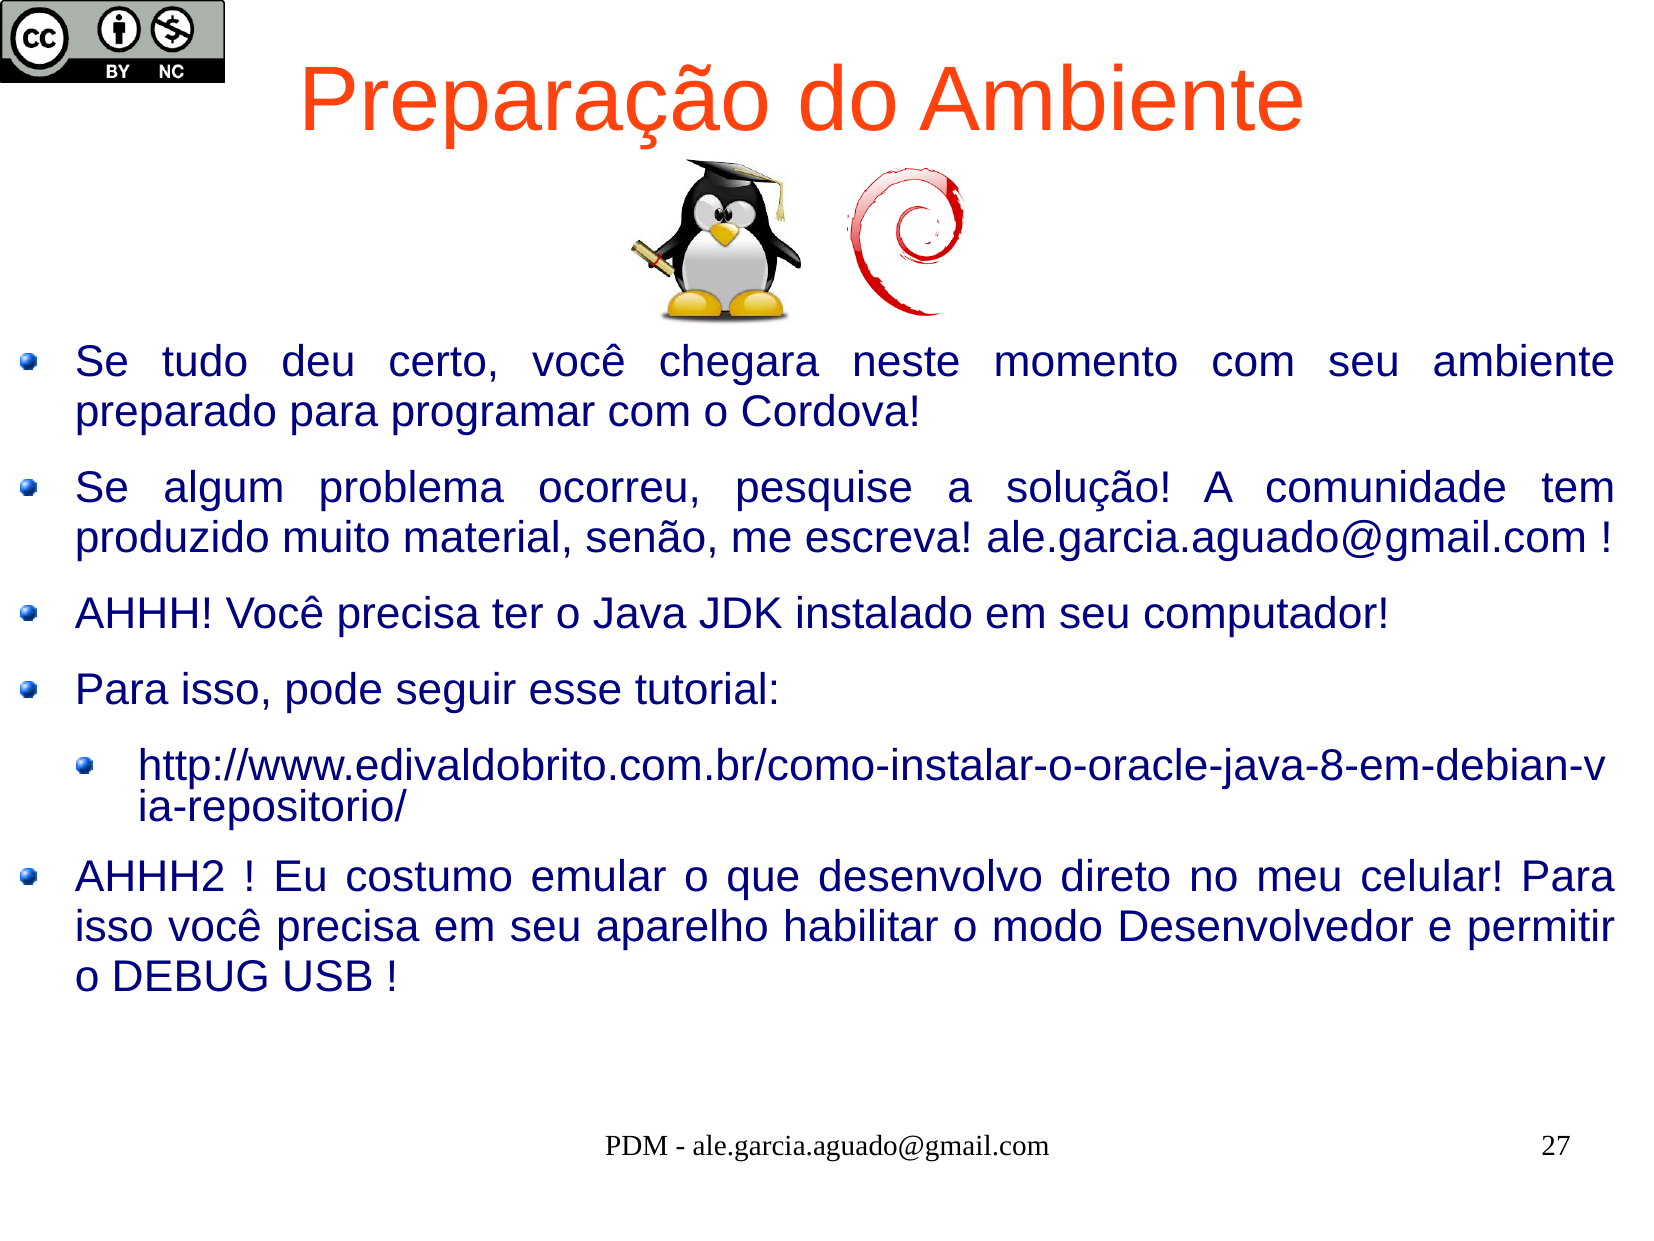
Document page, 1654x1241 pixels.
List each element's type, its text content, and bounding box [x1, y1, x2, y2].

picture [831, 166, 981, 316]
picture [0, 0, 225, 83]
title Preparação do Ambiente [59, 31, 1548, 166]
list Se tudo deu certo, você chegara neste momento com seu ambiente preparado para programar com o Cordova! Se algum problema ocorreu, pesquise a solução! A comunidade tem produzido muito material, senão, me escreva! ale.garcia.aguado@gmail.com ! AHHH! Você precisa ter o Java JDK instalado em seu computador! Para isso, pode seguir esse tutorial: http://www.edivaldobrito.com.br/como-instalar-o-oracle-java-8-em-debian-via-repositorio/ AHHH2 ! Eu costumo emular o que desenvolvo direto no meu celular! Para isso você precisa em seu aparelho habilitar o modo Desenvolvedor e permitir o DEBUG USB ! [11, 336, 1619, 981]
picture [631, 159, 801, 325]
